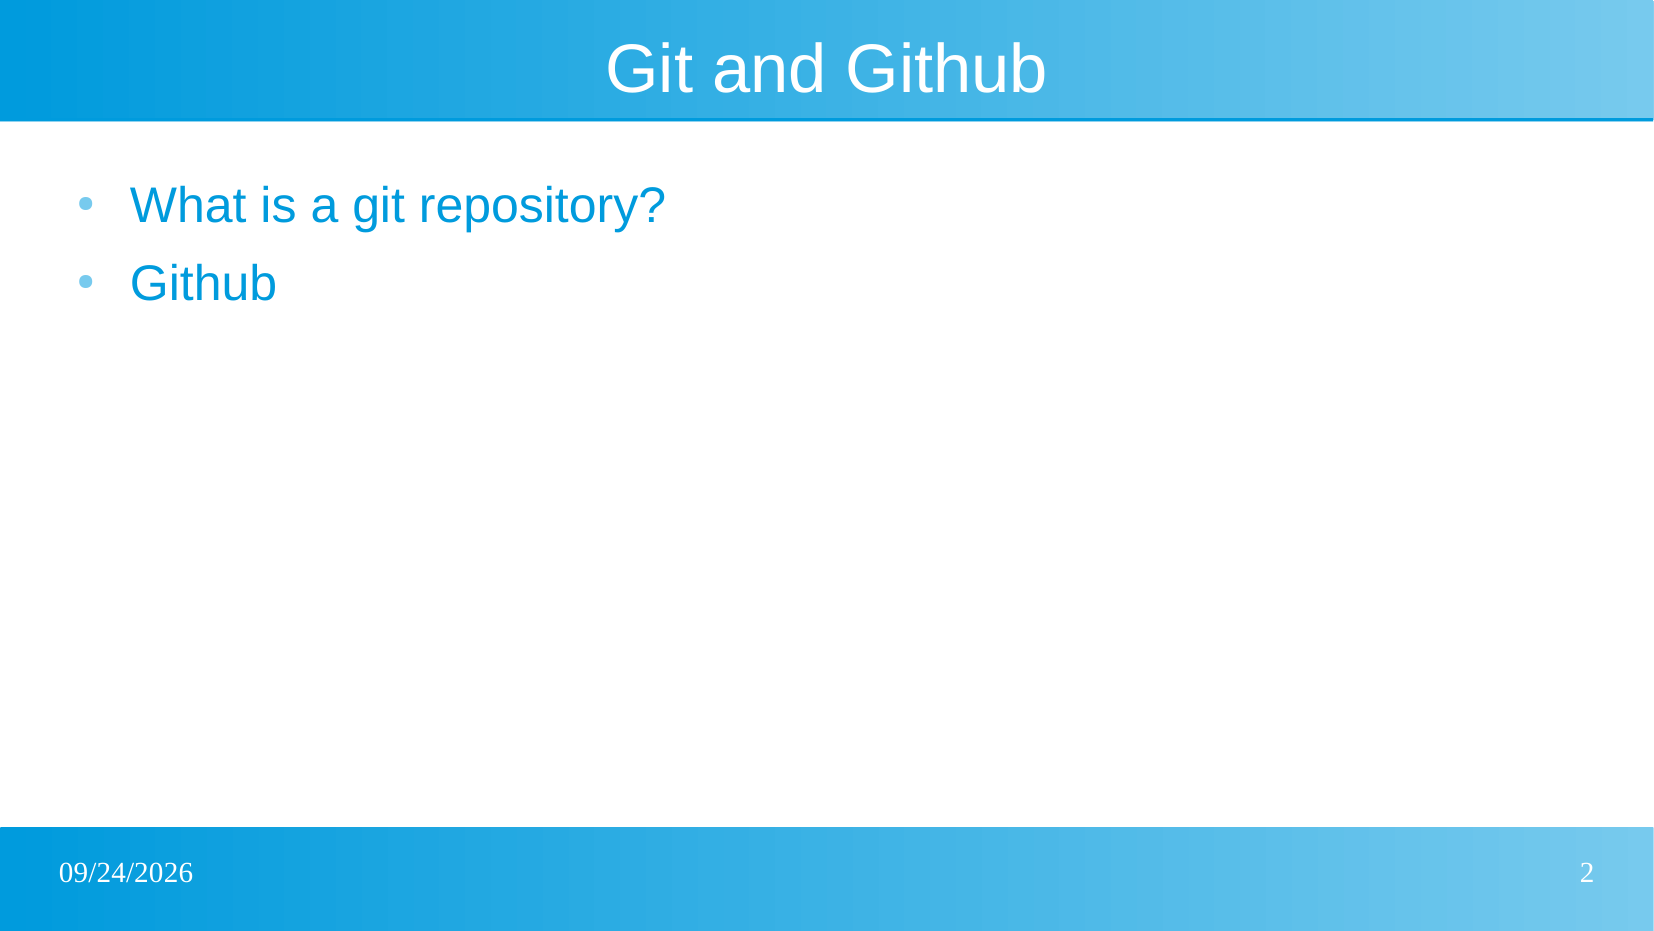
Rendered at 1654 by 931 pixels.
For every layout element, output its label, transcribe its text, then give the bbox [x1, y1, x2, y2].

list What is a git repository? Github [59, 177, 1595, 768]
title Git and Github [59, 29, 1595, 108]
